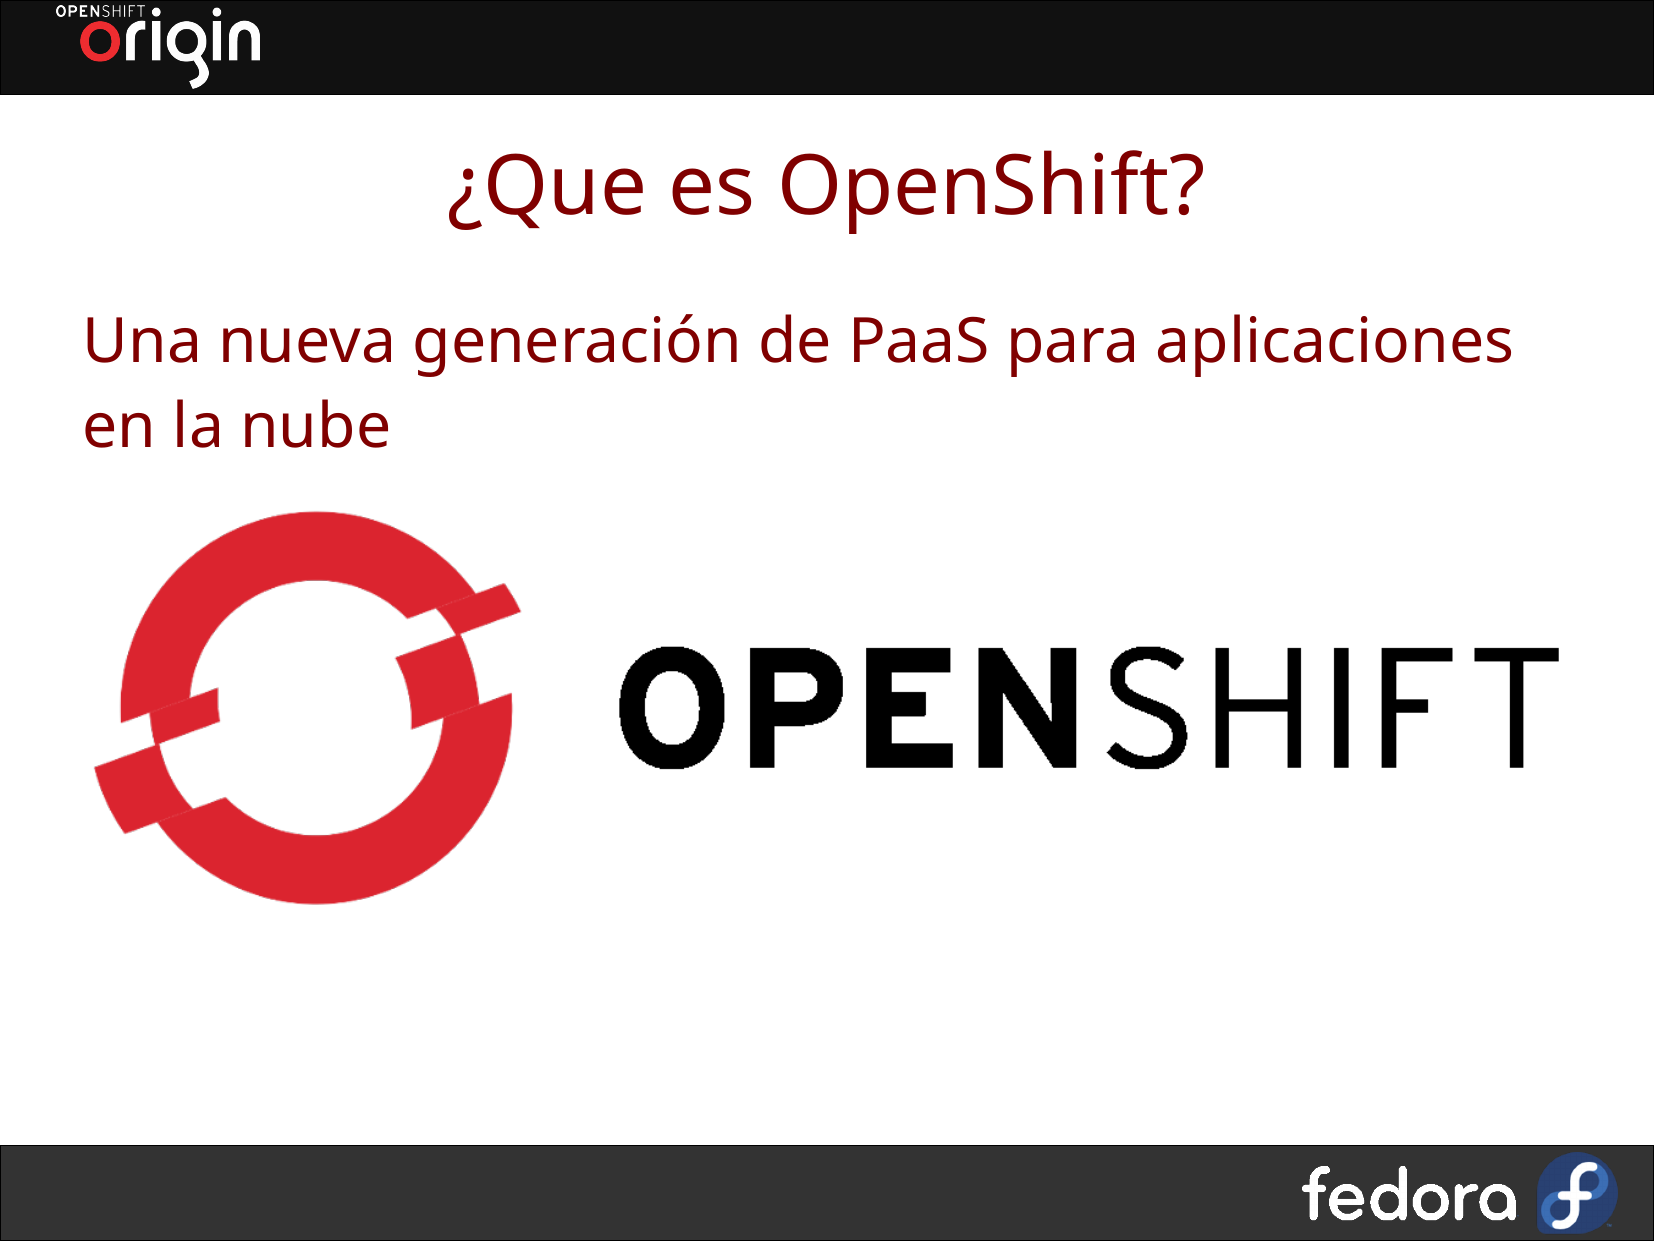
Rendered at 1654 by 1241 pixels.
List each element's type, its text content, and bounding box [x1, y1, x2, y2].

title ¿Que es OpenShift? [82, 78, 1571, 287]
subtitle Una nueva generación de PaaS para aplicaciones en la nube [82, 296, 1560, 1099]
picture [56, 5, 260, 89]
picture [1299, 1151, 1619, 1235]
picture [88, 505, 1565, 911]
